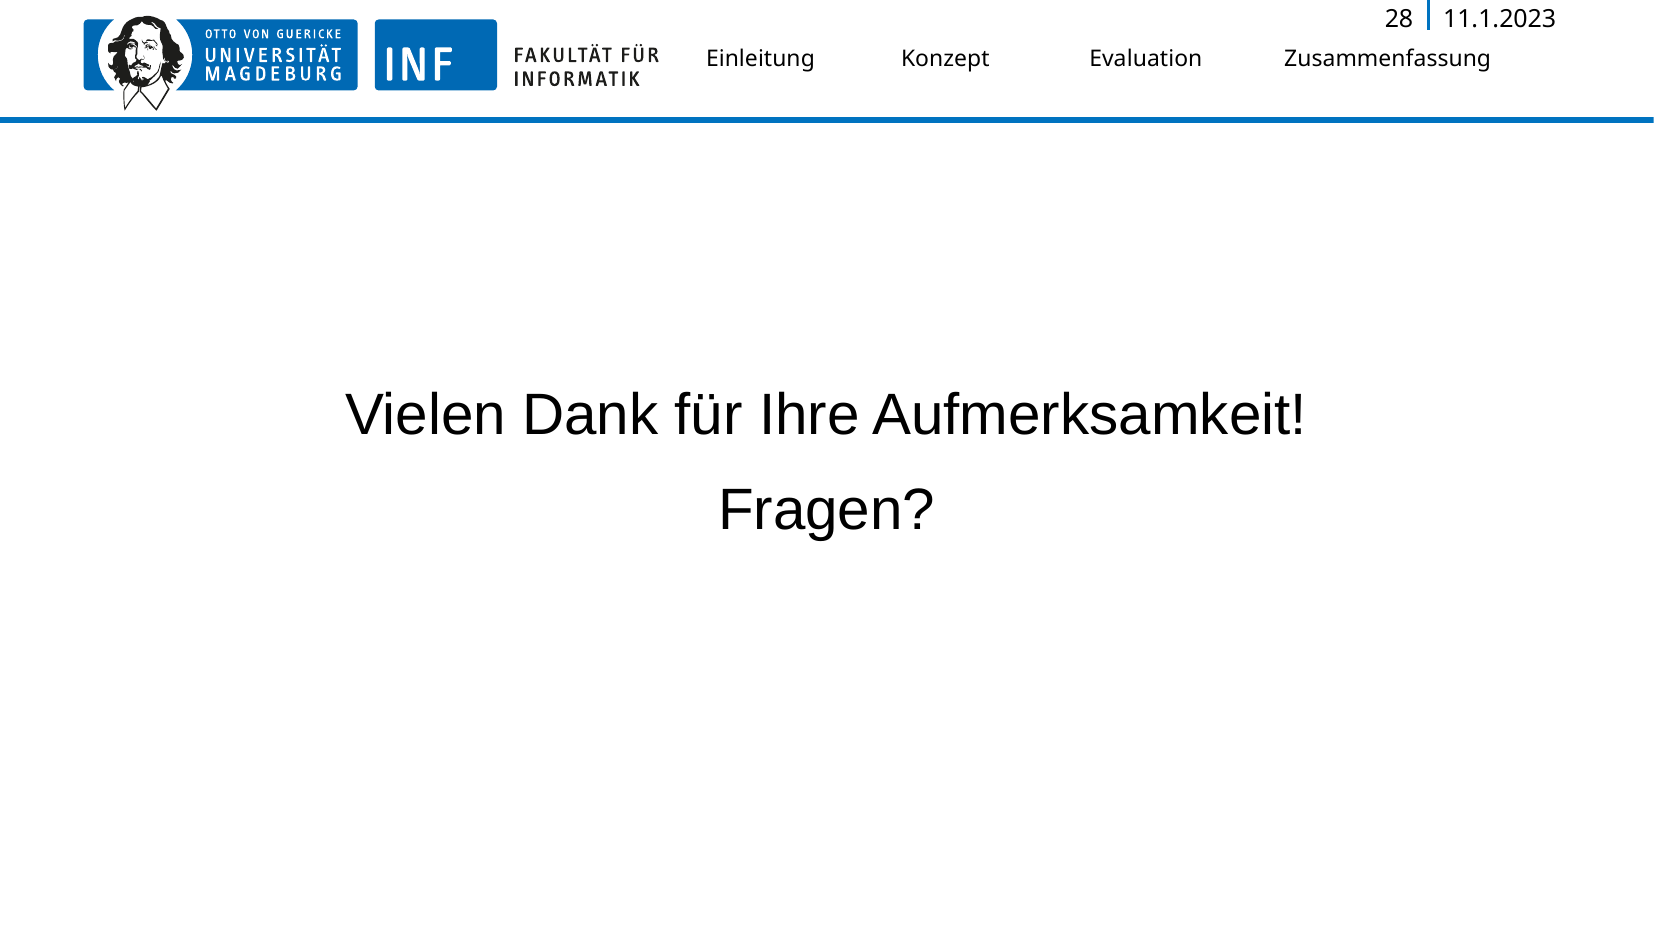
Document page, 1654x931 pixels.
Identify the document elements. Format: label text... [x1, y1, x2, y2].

list Vielen Dank für Ihre Aufmerksamkeit! Fragen? [82, 382, 1571, 549]
